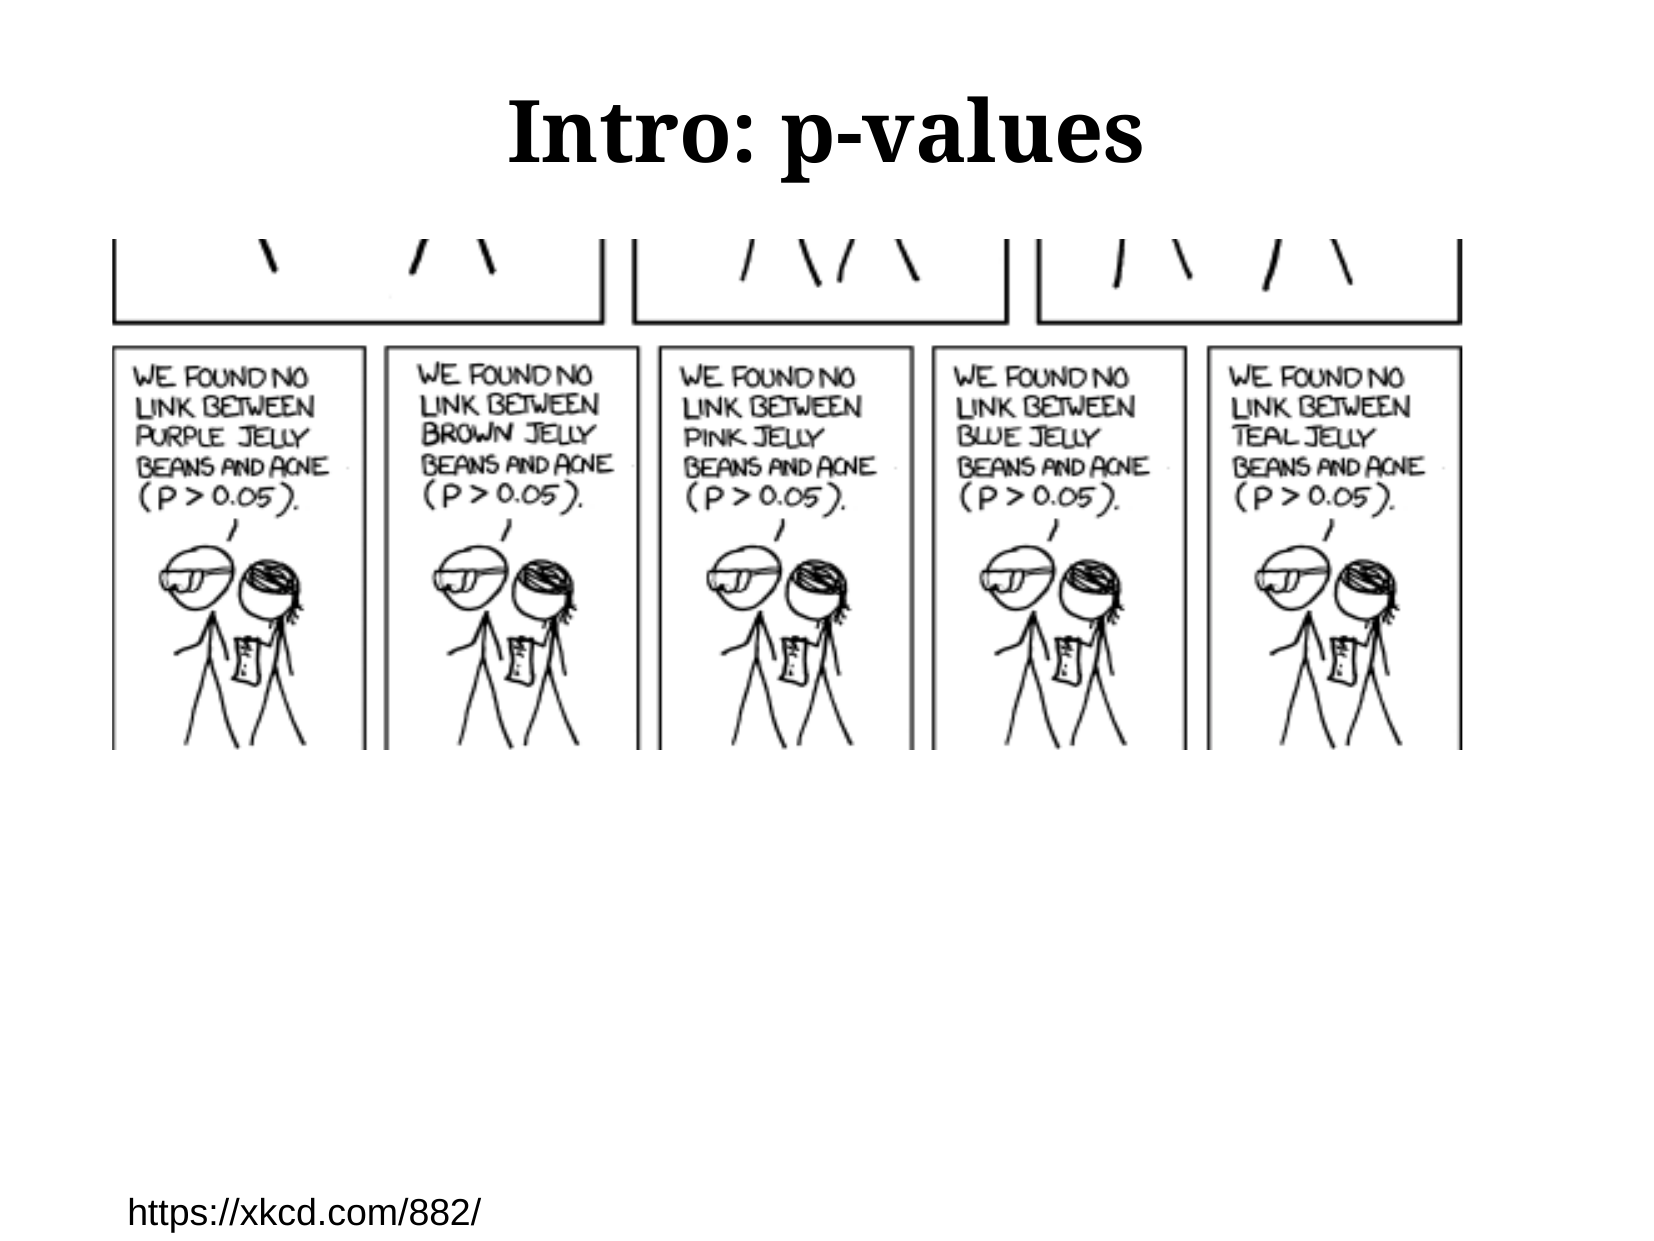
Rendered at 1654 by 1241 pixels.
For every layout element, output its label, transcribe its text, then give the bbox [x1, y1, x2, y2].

title Intro: p-values [82, 25, 1571, 233]
picture [112, 239, 1463, 750]
text_box https://xkcd.com/882/ [112, 1184, 751, 1241]
